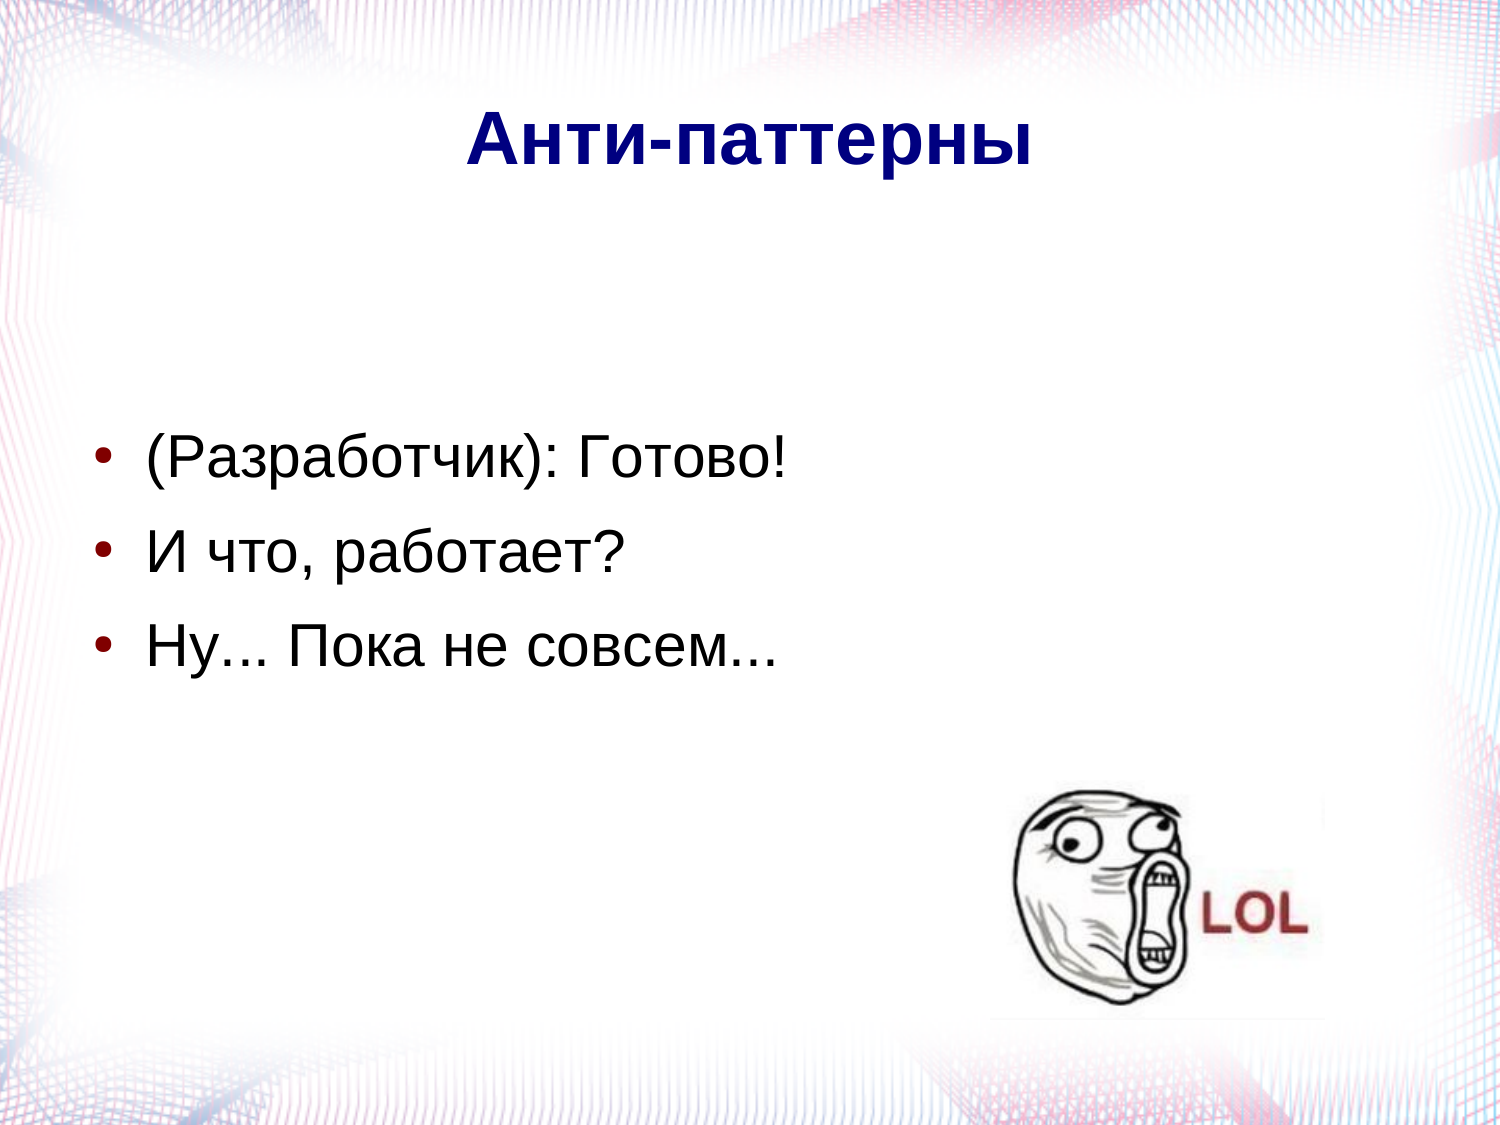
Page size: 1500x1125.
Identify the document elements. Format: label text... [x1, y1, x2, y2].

picture [0, 0, 1500, 1125]
list (Разработчик): Готово! И что, работает? Ну... Пока не совсем... [75, 422, 1425, 865]
title Анти-паттерны [75, 44, 1426, 233]
